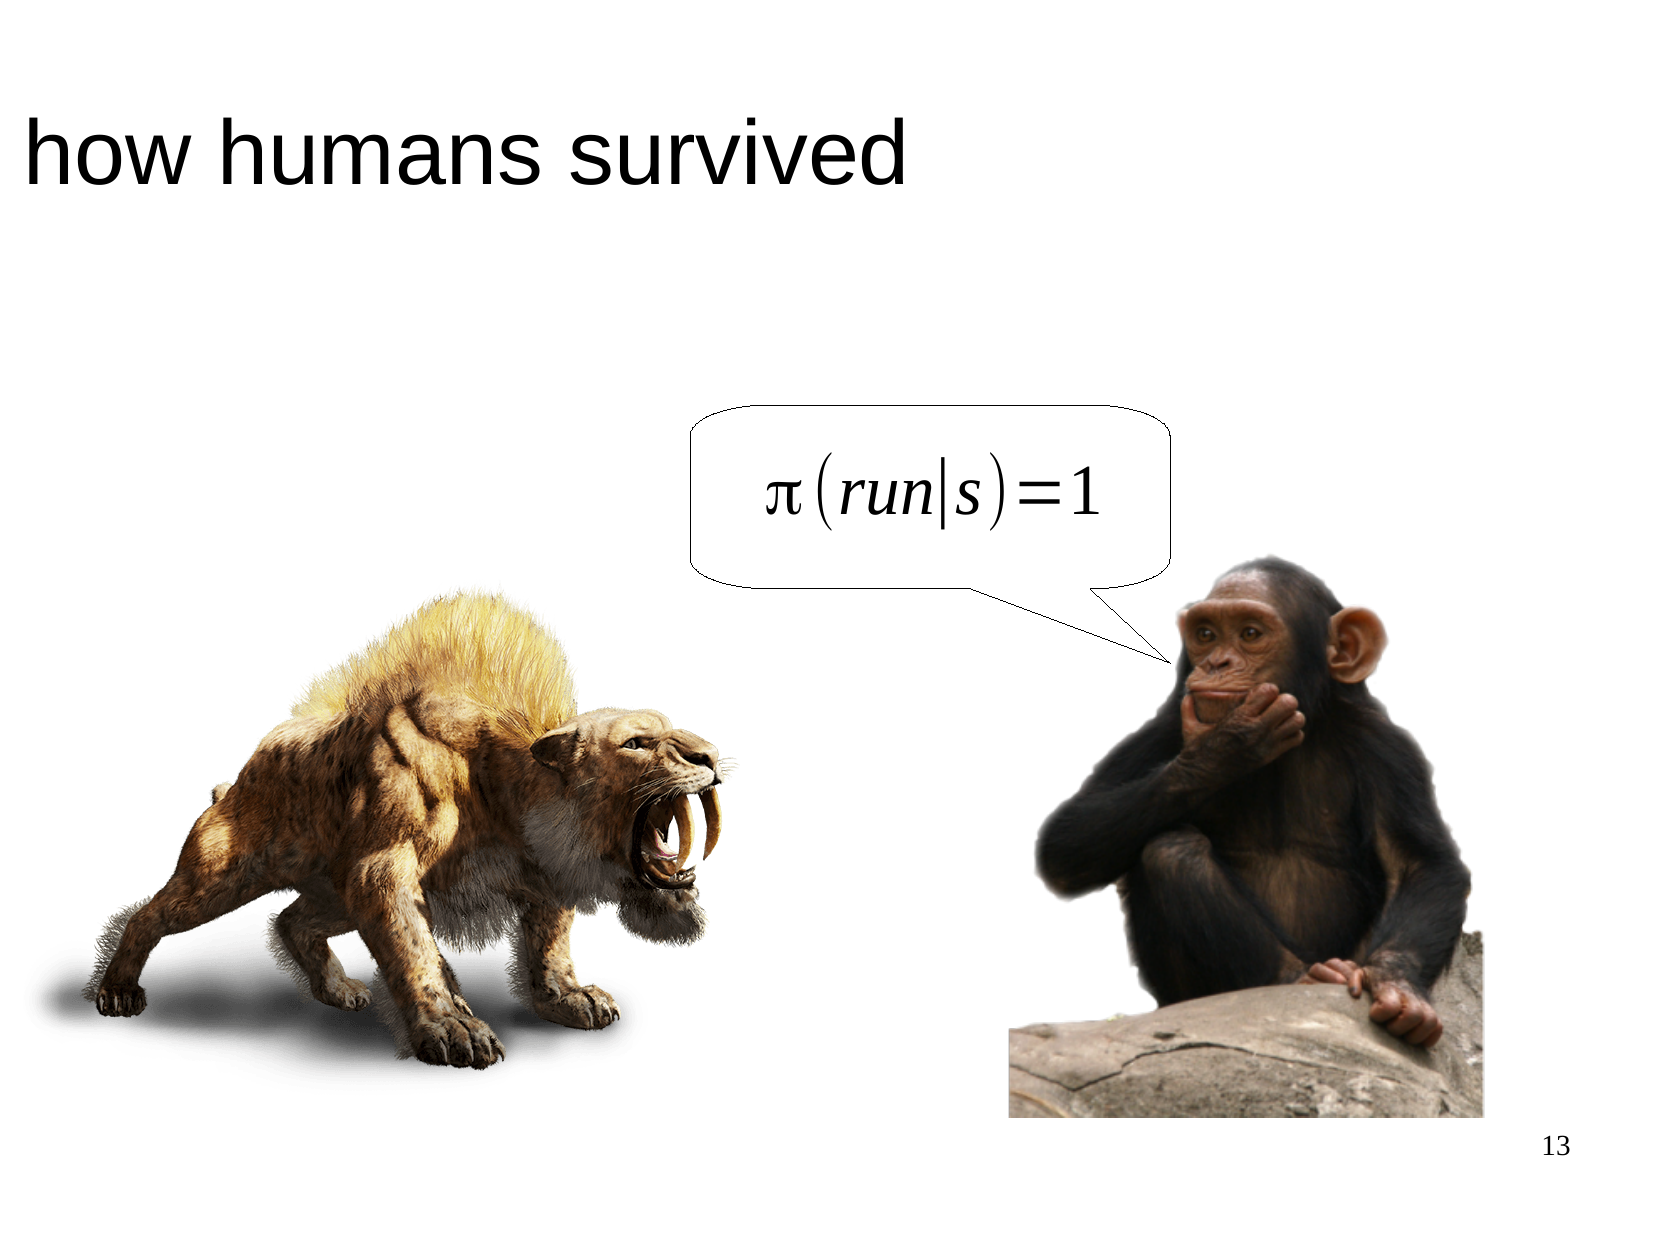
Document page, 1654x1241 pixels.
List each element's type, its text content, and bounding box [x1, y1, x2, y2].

chart [747, 447, 1119, 534]
picture [1001, 536, 1503, 1118]
title how humans survived [23, 49, 1512, 257]
text_box [690, 405, 1171, 601]
picture [23, 579, 740, 1096]
